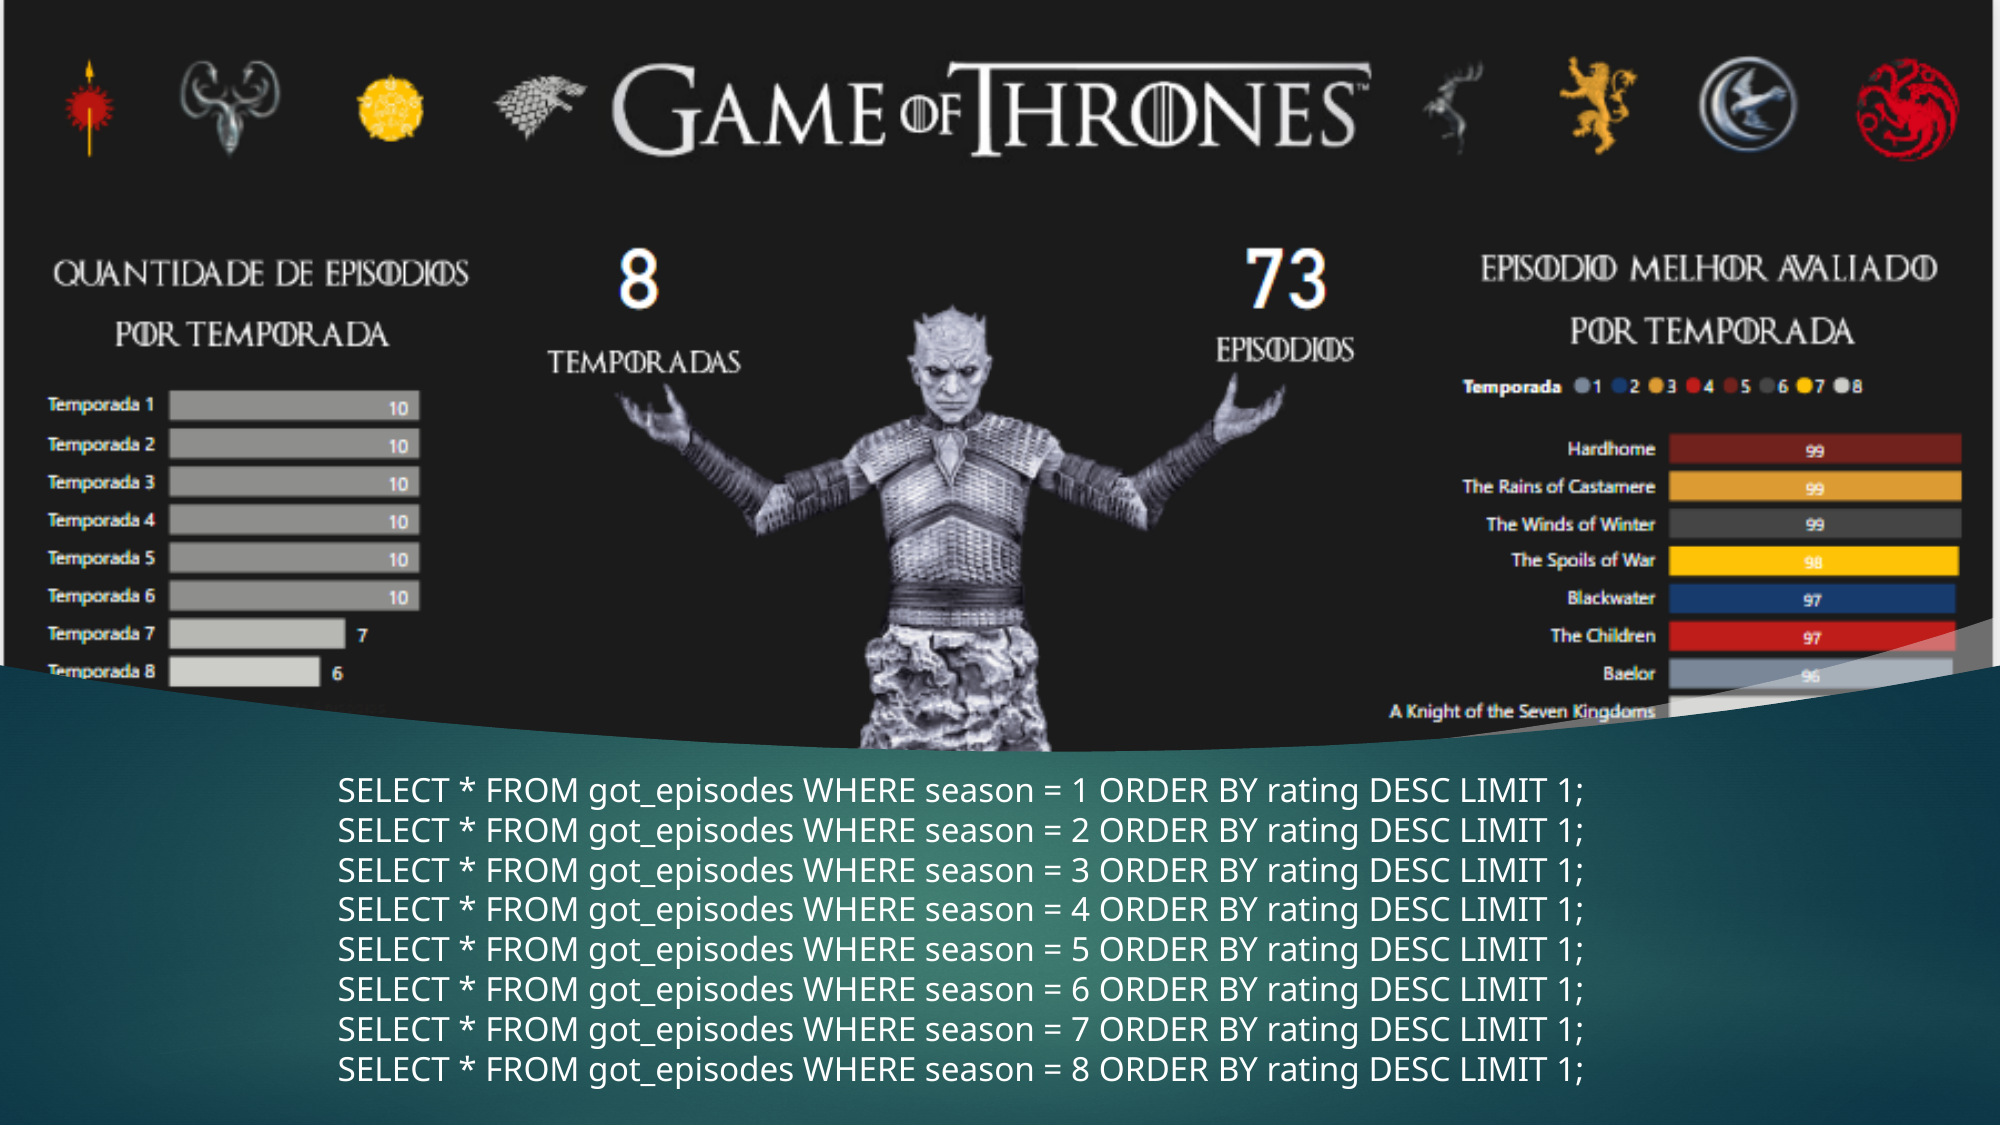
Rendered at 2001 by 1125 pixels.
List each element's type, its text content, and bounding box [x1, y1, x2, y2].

text_box SELECT * FROM got_episodes WHERE season = 1 ORDER BY rating DESC LIMIT 1; SELECT * FROM got_episodes WHERE season = 2 ORDER BY rating DESC LIMIT 1; SELECT * FROM got_episodes WHERE season = 3 ORDER BY rating DESC LIMIT 1; SELECT * FROM got_episodes WHERE season = 4 ORDER BY rating DESC LIMIT 1; SELECT * FROM got_episodes WHERE season = 5 ORDER BY rating DESC LIMIT 1; SELECT * FROM got_episodes WHERE season = 6 ORDER BY rating DESC LIMIT 1; SELECT * FROM got_episodes WHERE season = 7 ORDER BY rating DESC LIMIT 1; SELECT * FROM got_episodes WHERE season = 8 ORDER BY rating DESC LIMIT 1; [322, 761, 1678, 1100]
text_box [0, 615, 2000, 1125]
picture [0, 0, 2000, 751]
